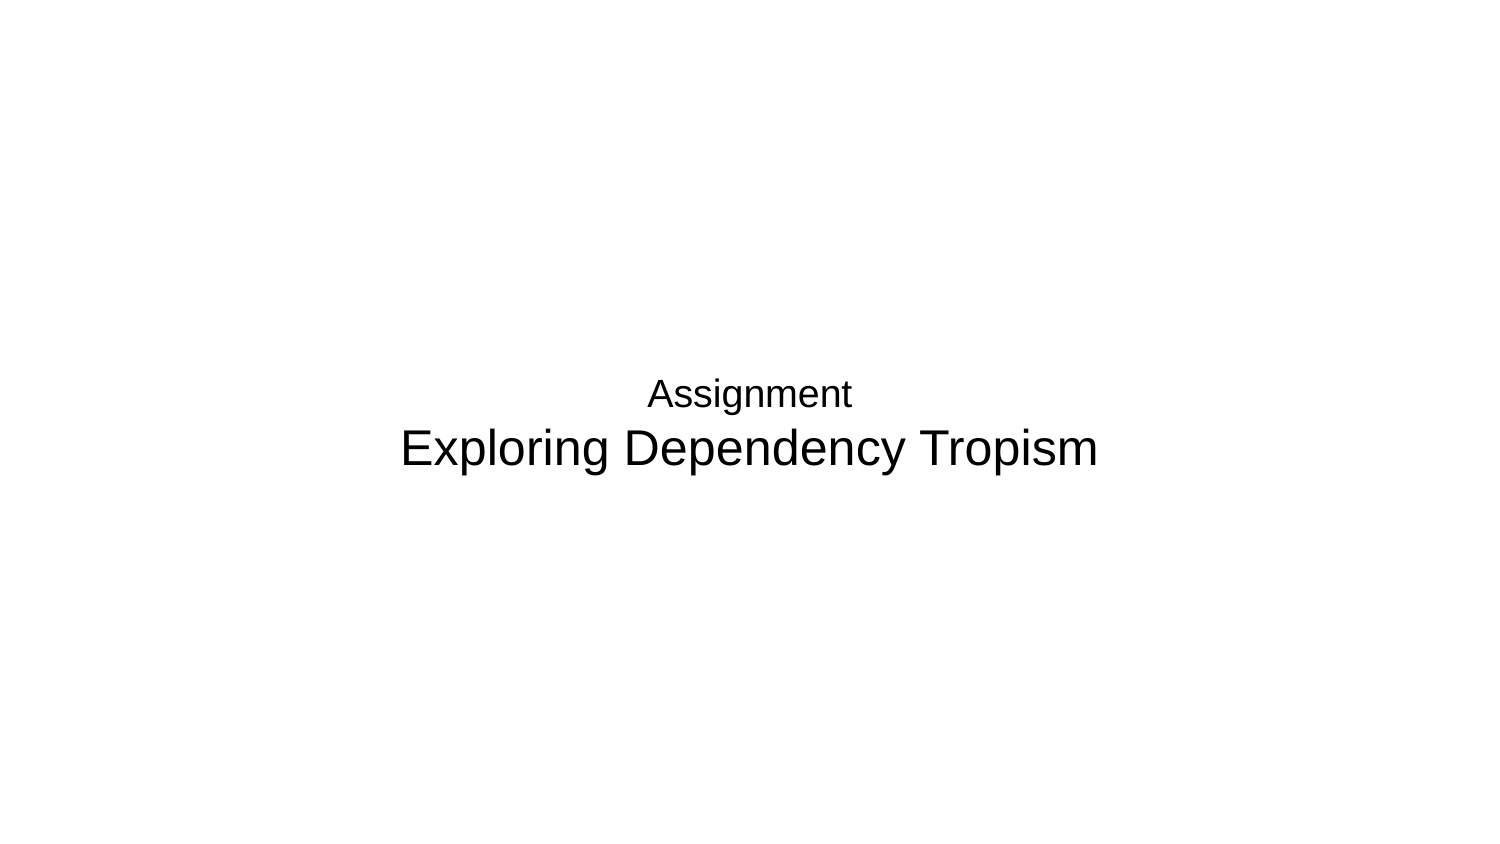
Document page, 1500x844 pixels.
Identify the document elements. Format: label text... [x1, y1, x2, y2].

title Assignment Exploring Dependency Tropism [51, 352, 1449, 491]
